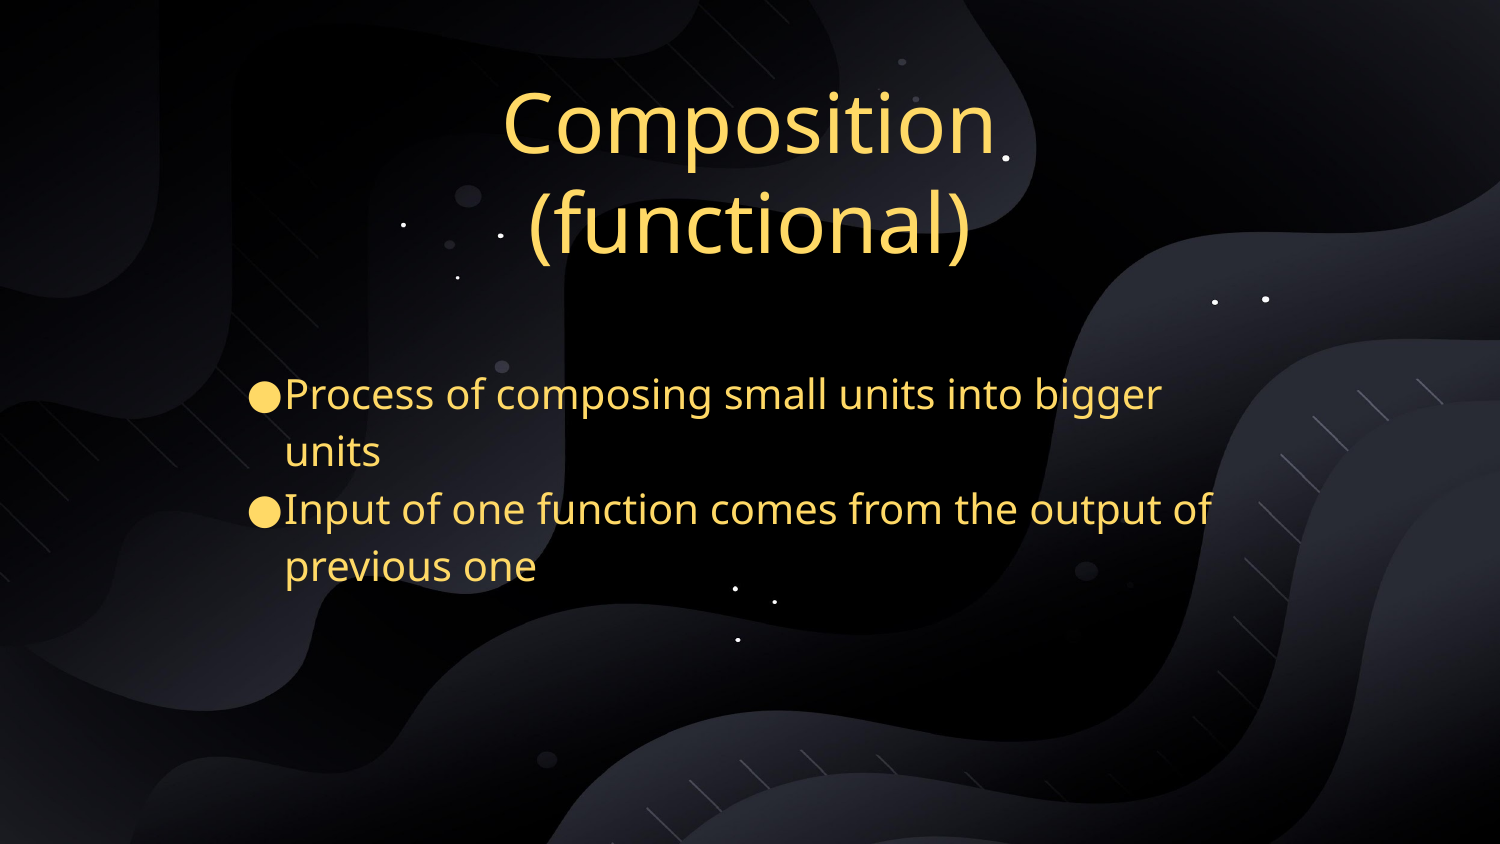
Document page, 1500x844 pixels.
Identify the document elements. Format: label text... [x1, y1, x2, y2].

picture [0, 0, 1500, 844]
text_box Process of composing small units into bigger units Input of one function comes from the output of previous one [239, 352, 1261, 647]
title Composition (functional) [324, 75, 1176, 266]
